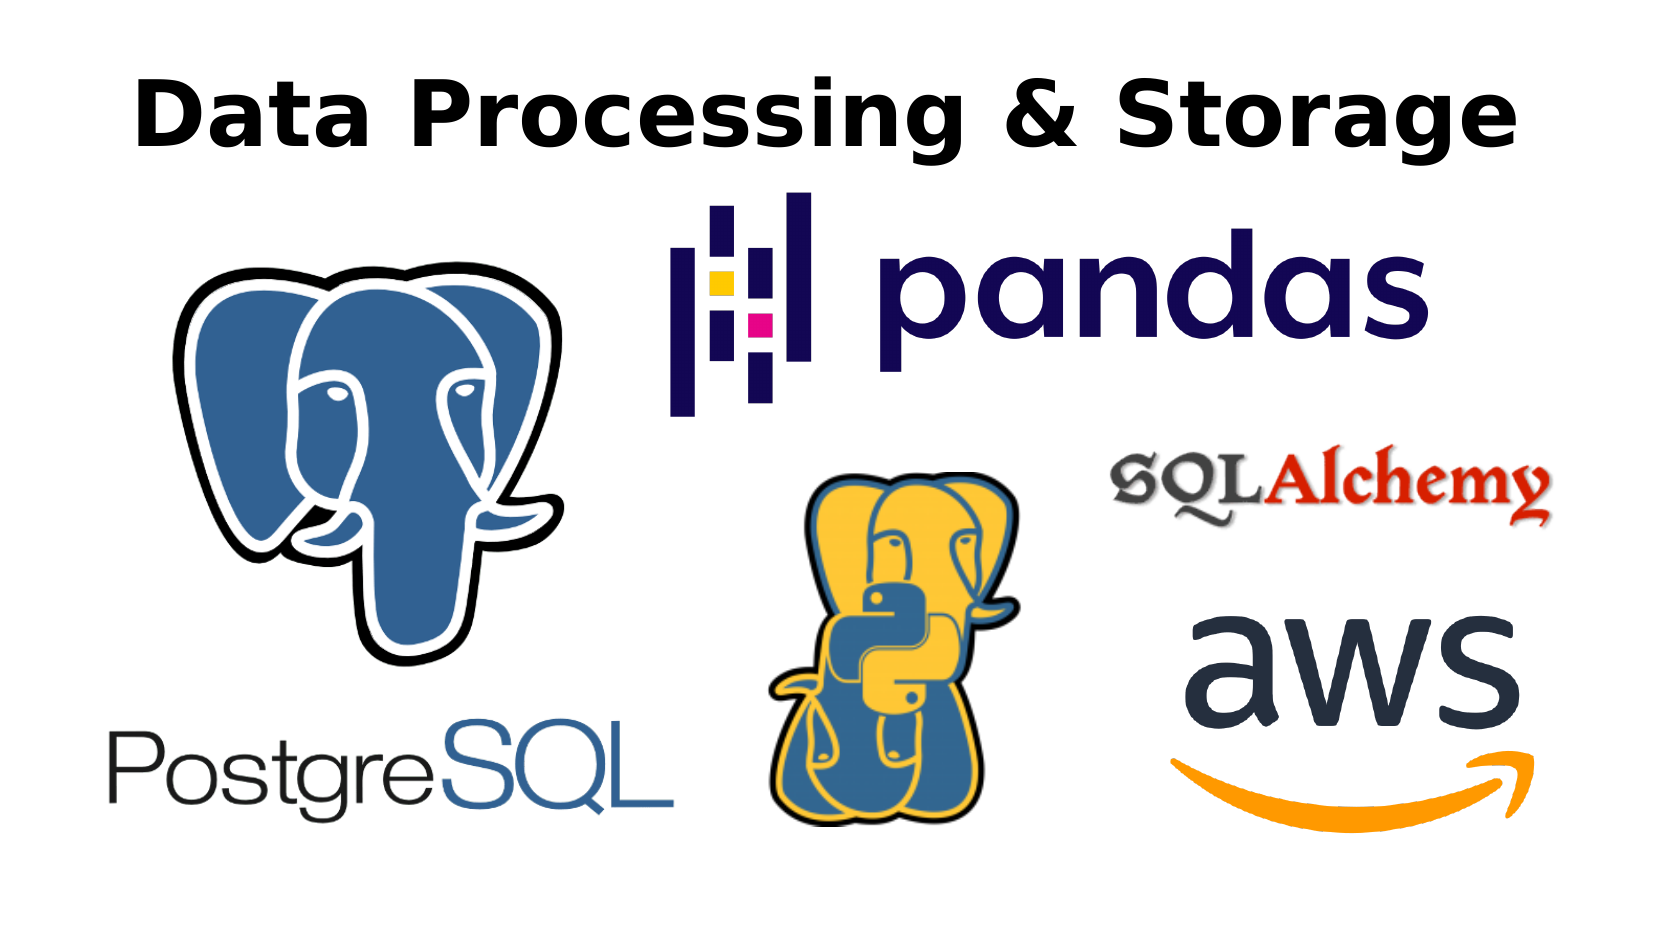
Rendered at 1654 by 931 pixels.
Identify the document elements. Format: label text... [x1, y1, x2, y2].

title Data Processing & Storage [82, 37, 1571, 193]
picture [0, 136, 1565, 898]
picture [1168, 614, 1536, 834]
